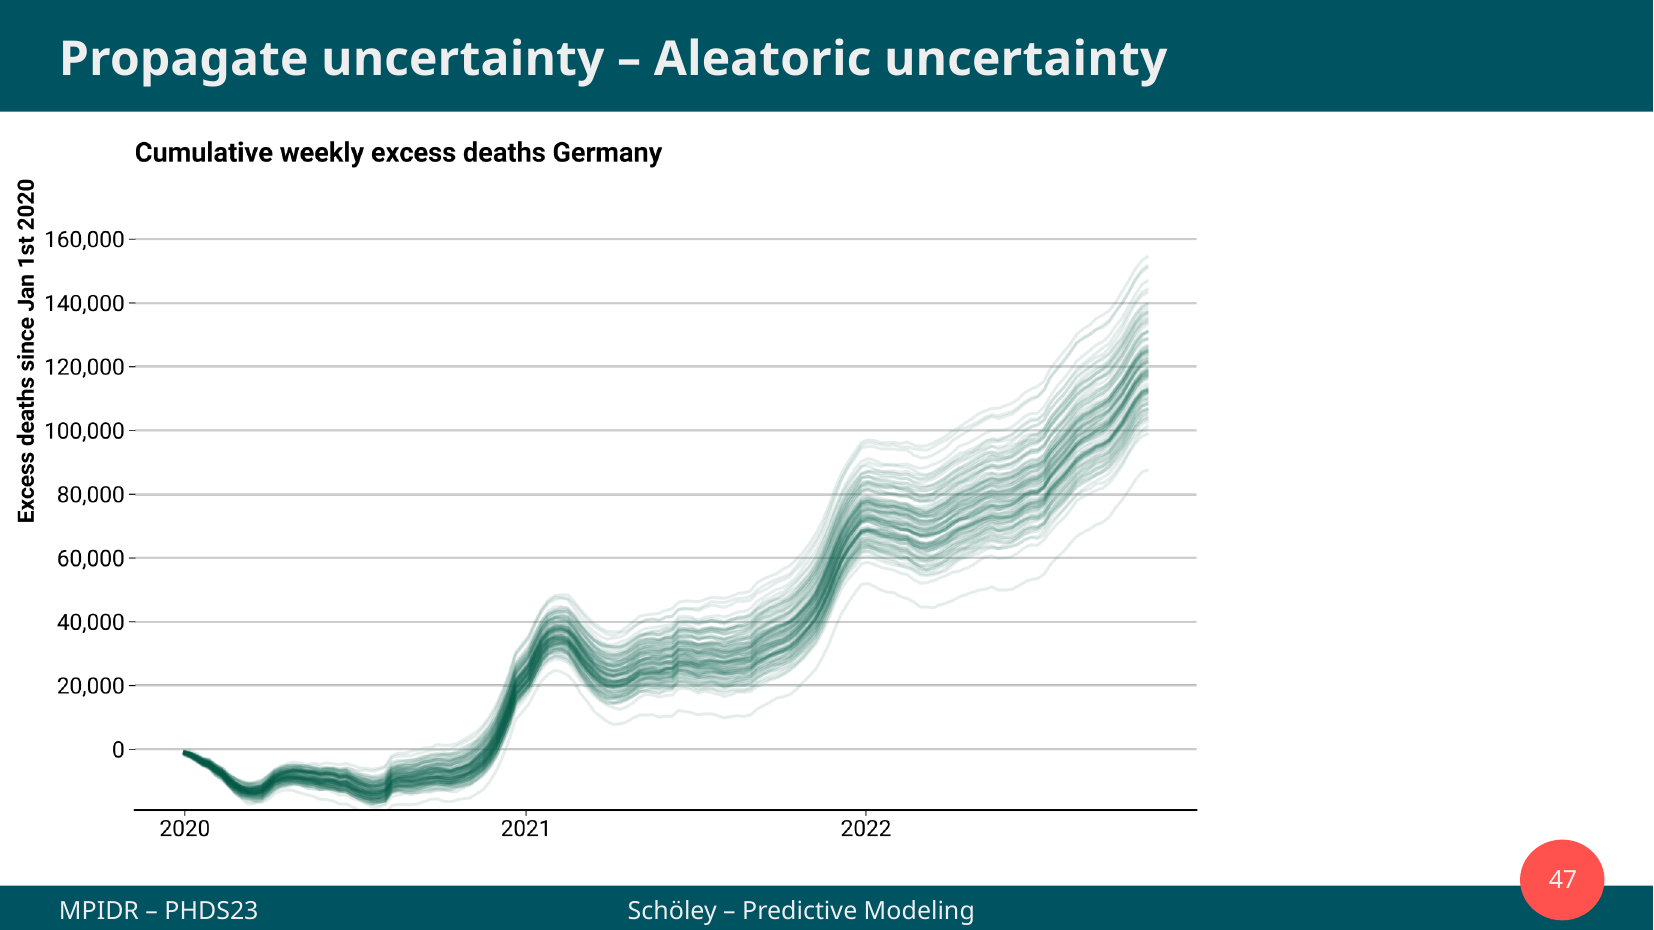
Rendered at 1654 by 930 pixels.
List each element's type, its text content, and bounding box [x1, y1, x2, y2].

title Propagate uncertainty – Aleatoric uncertainty [58, 0, 1594, 117]
picture [6, 131, 1207, 852]
